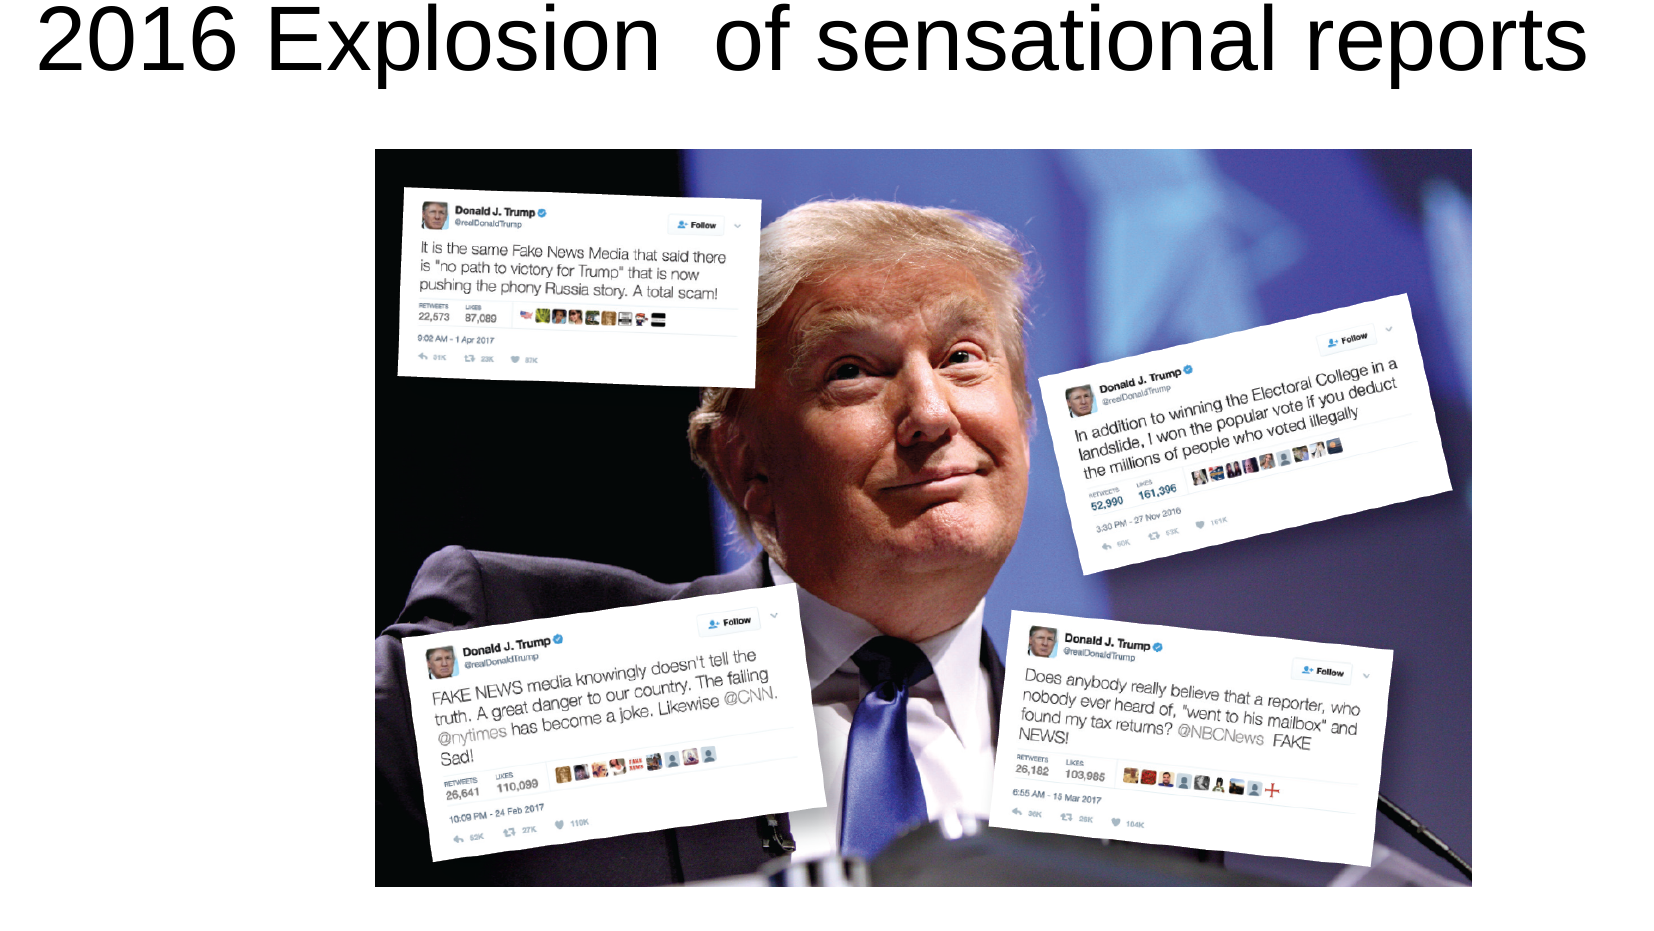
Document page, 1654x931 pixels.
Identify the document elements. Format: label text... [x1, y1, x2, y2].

picture [375, 149, 1472, 887]
title 2016 Explosion of sensational reports [28, 0, 1626, 120]
